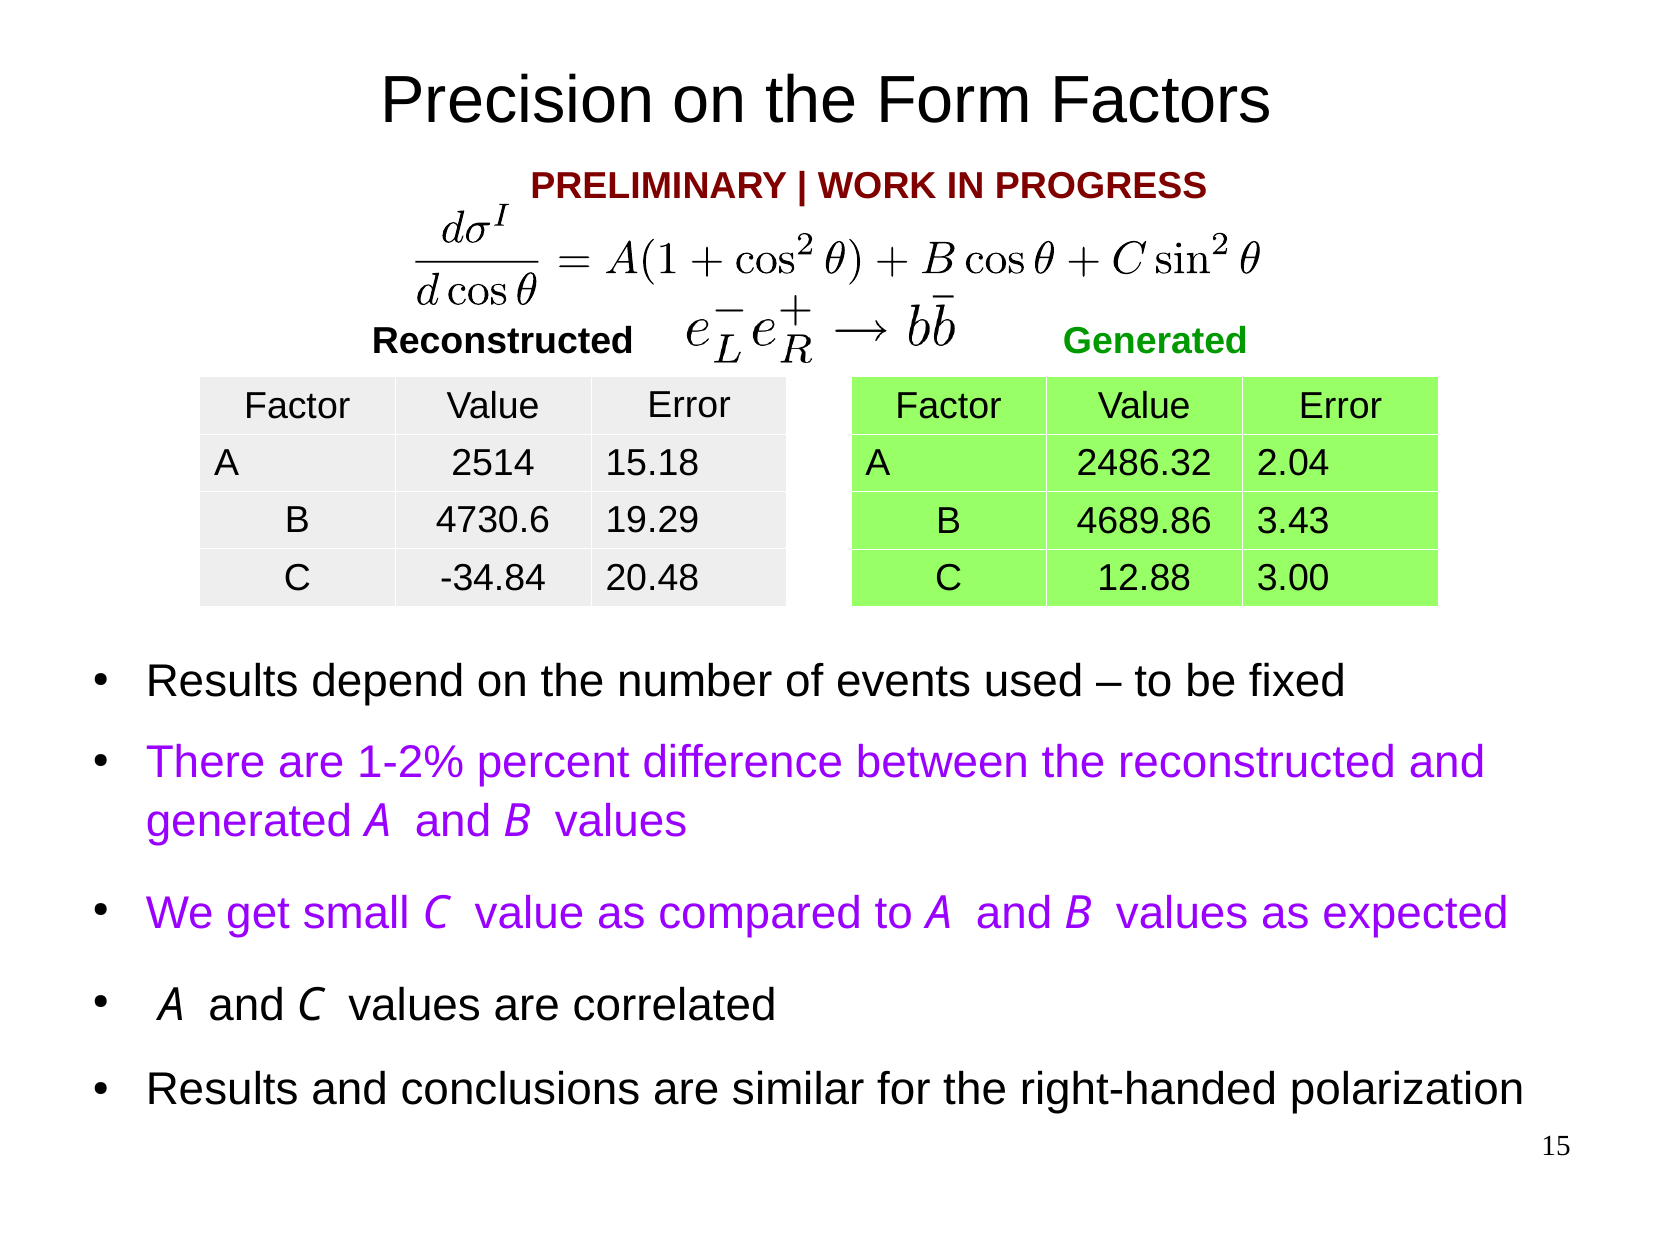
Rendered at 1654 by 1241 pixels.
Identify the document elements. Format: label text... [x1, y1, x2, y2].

table_header Factor [852, 377, 1046, 434]
table_cell 4730.6 [396, 492, 591, 548]
list Results depend on the number of events used – to be fixed There are 1-2% percent difference between the reconstructed and generated A and B values We get small C value as compared to A and B values as expected A and C values are correlated Results and conclusions are similar for the right-handed polarization [75, 332, 1568, 1216]
text_box [415, 203, 1262, 306]
table_cell 4689.86 [1047, 492, 1242, 549]
picture [686, 295, 955, 363]
table_cell 3.43 [1243, 492, 1438, 549]
table_header Error [592, 377, 786, 434]
table_cell 20.48 [592, 549, 786, 606]
text_box PRELIMINARY | WORK IN PROGRESS [515, 156, 1223, 214]
table_cell -34.84 [396, 549, 591, 606]
table_cell 12.88 [1047, 550, 1242, 606]
table_cell 19.29 [592, 492, 786, 548]
table_cell 3.00 [1243, 550, 1438, 606]
table_cell C [200, 549, 395, 606]
table_cell B [200, 492, 395, 548]
table_header Value [396, 377, 591, 434]
table_header Error [1243, 377, 1438, 434]
table_header Factor [200, 377, 395, 434]
text_box Reconstructed [357, 311, 649, 369]
table_cell A [200, 435, 395, 491]
table_cell 2514 [396, 435, 591, 491]
table_cell A [852, 435, 1046, 491]
table_cell 15.18 [592, 435, 786, 491]
table_cell C [852, 550, 1046, 606]
table_cell 2486.32 [1047, 435, 1242, 491]
table_header Value [1047, 377, 1242, 434]
text_box Generated [1048, 311, 1263, 369]
table_cell B [852, 492, 1046, 549]
title Precision on the Form Factors [82, 49, 1571, 151]
table_cell 2.04 [1243, 435, 1438, 491]
